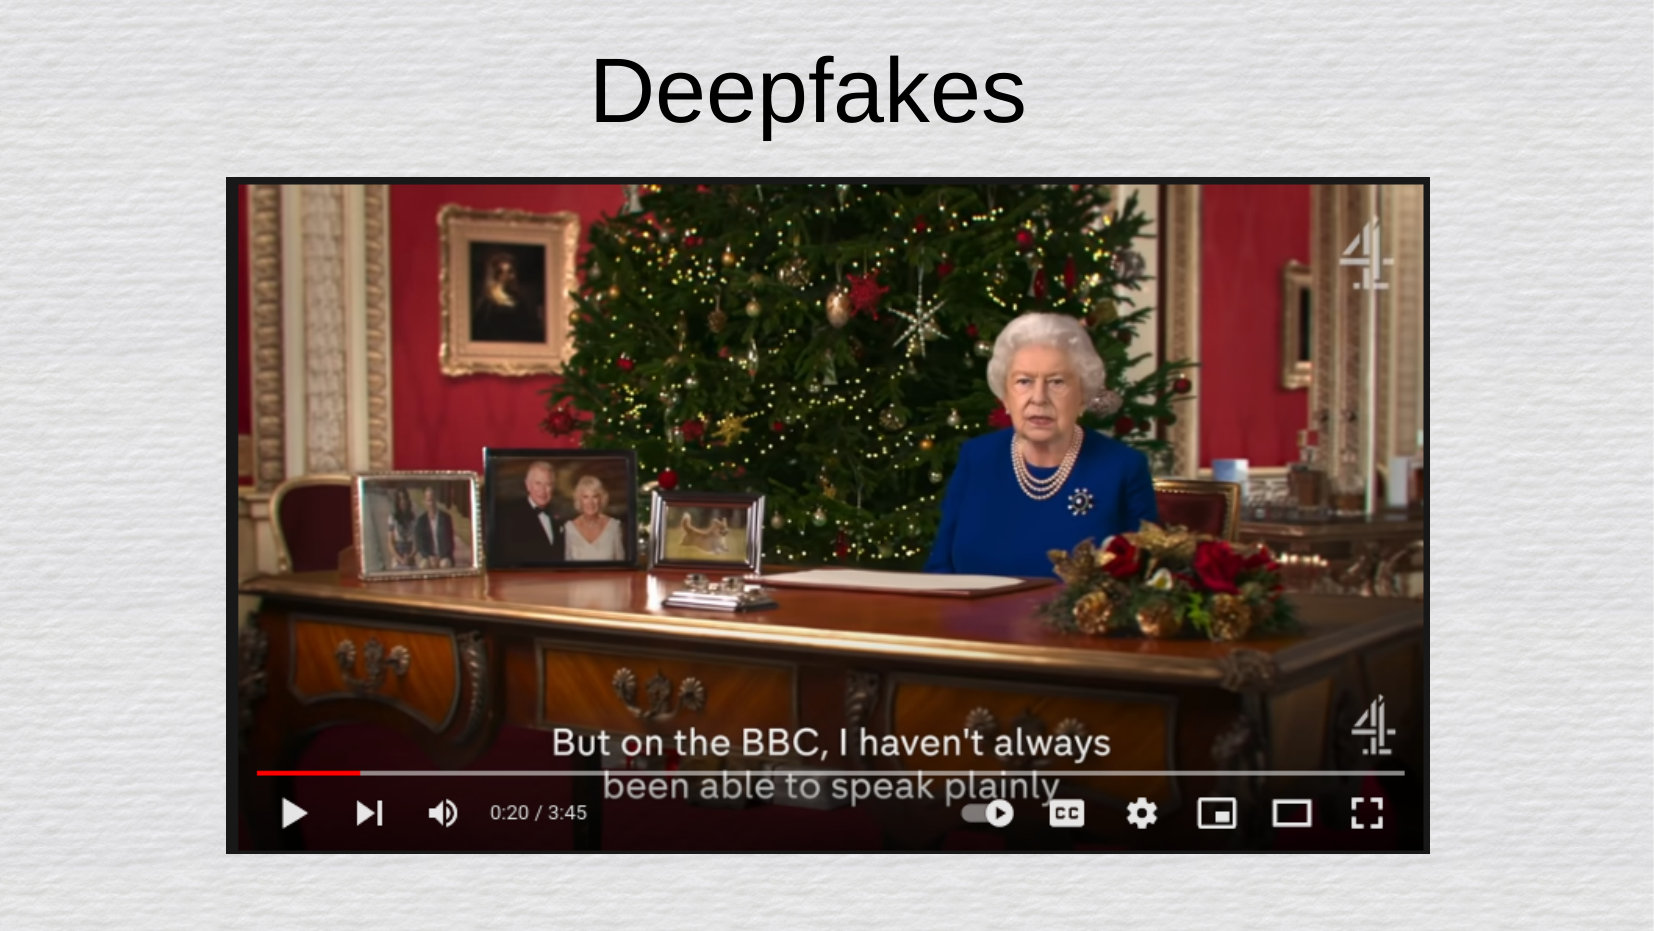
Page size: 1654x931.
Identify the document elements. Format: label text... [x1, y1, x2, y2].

picture [0, 0, 1654, 931]
title Deepfakes [307, 39, 1312, 142]
